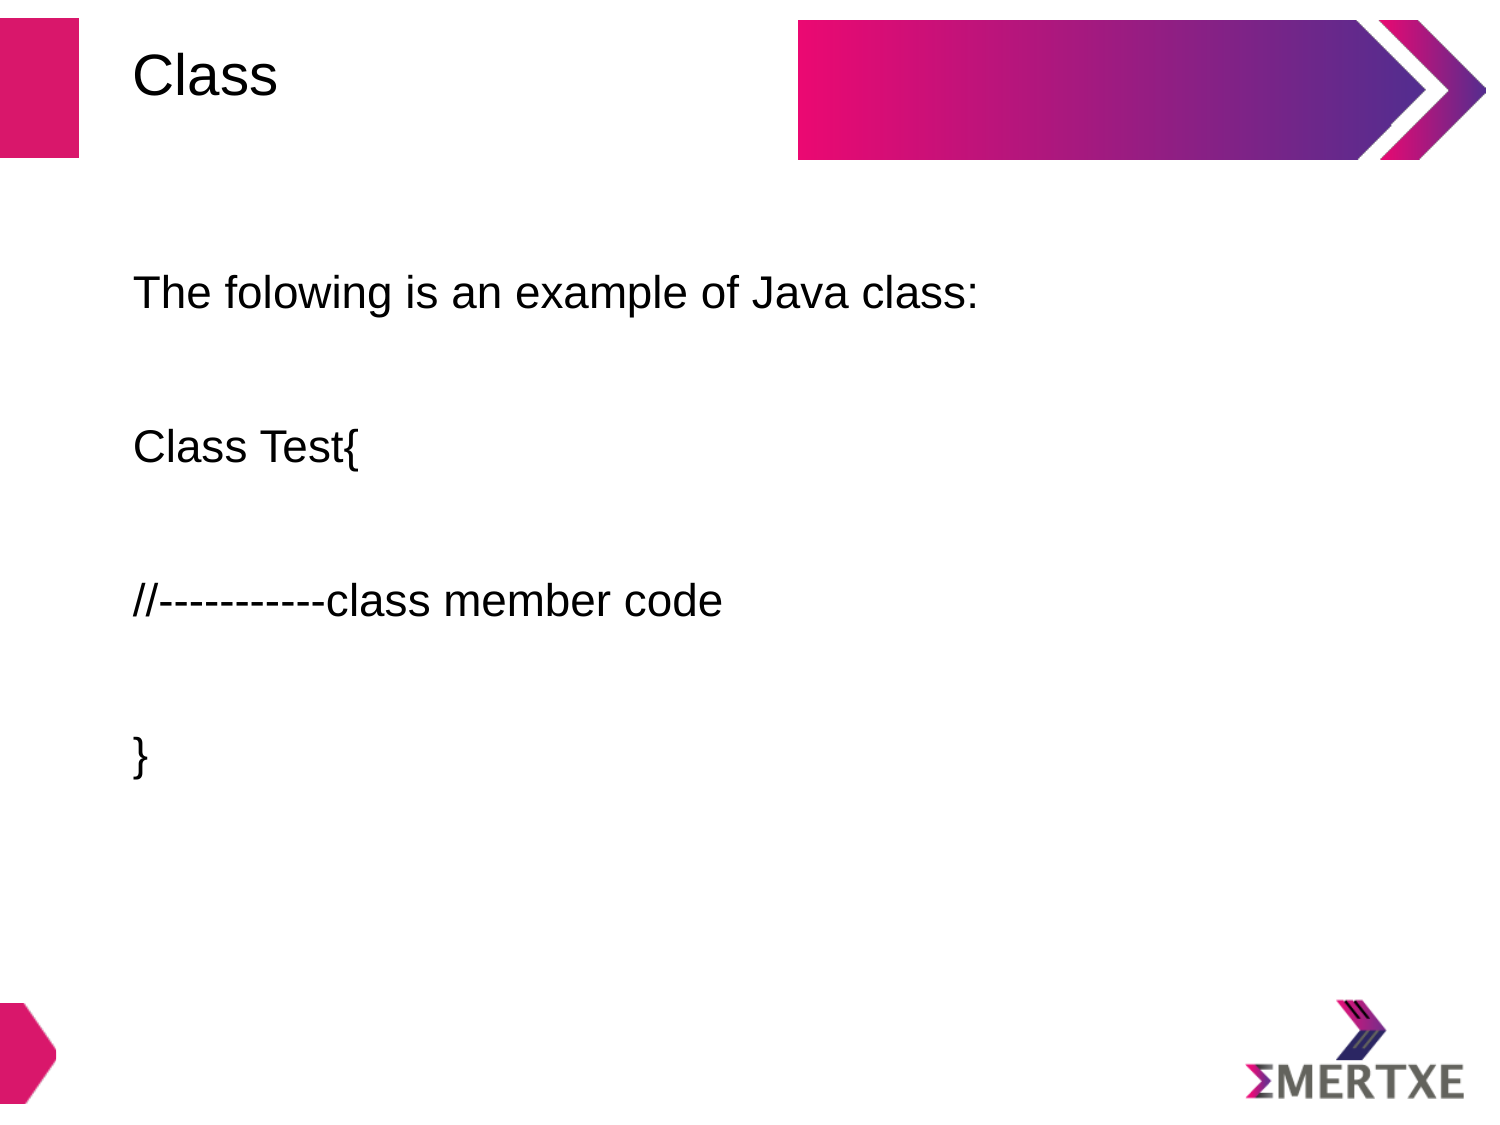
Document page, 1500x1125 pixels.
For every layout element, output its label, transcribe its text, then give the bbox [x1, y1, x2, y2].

text_box The folowing is an example of Java class: Class Test{ //-----------class member code } [118, 259, 1430, 788]
picture [798, 20, 1486, 160]
picture [1245, 996, 1465, 1099]
text_box Class [118, 35, 745, 116]
